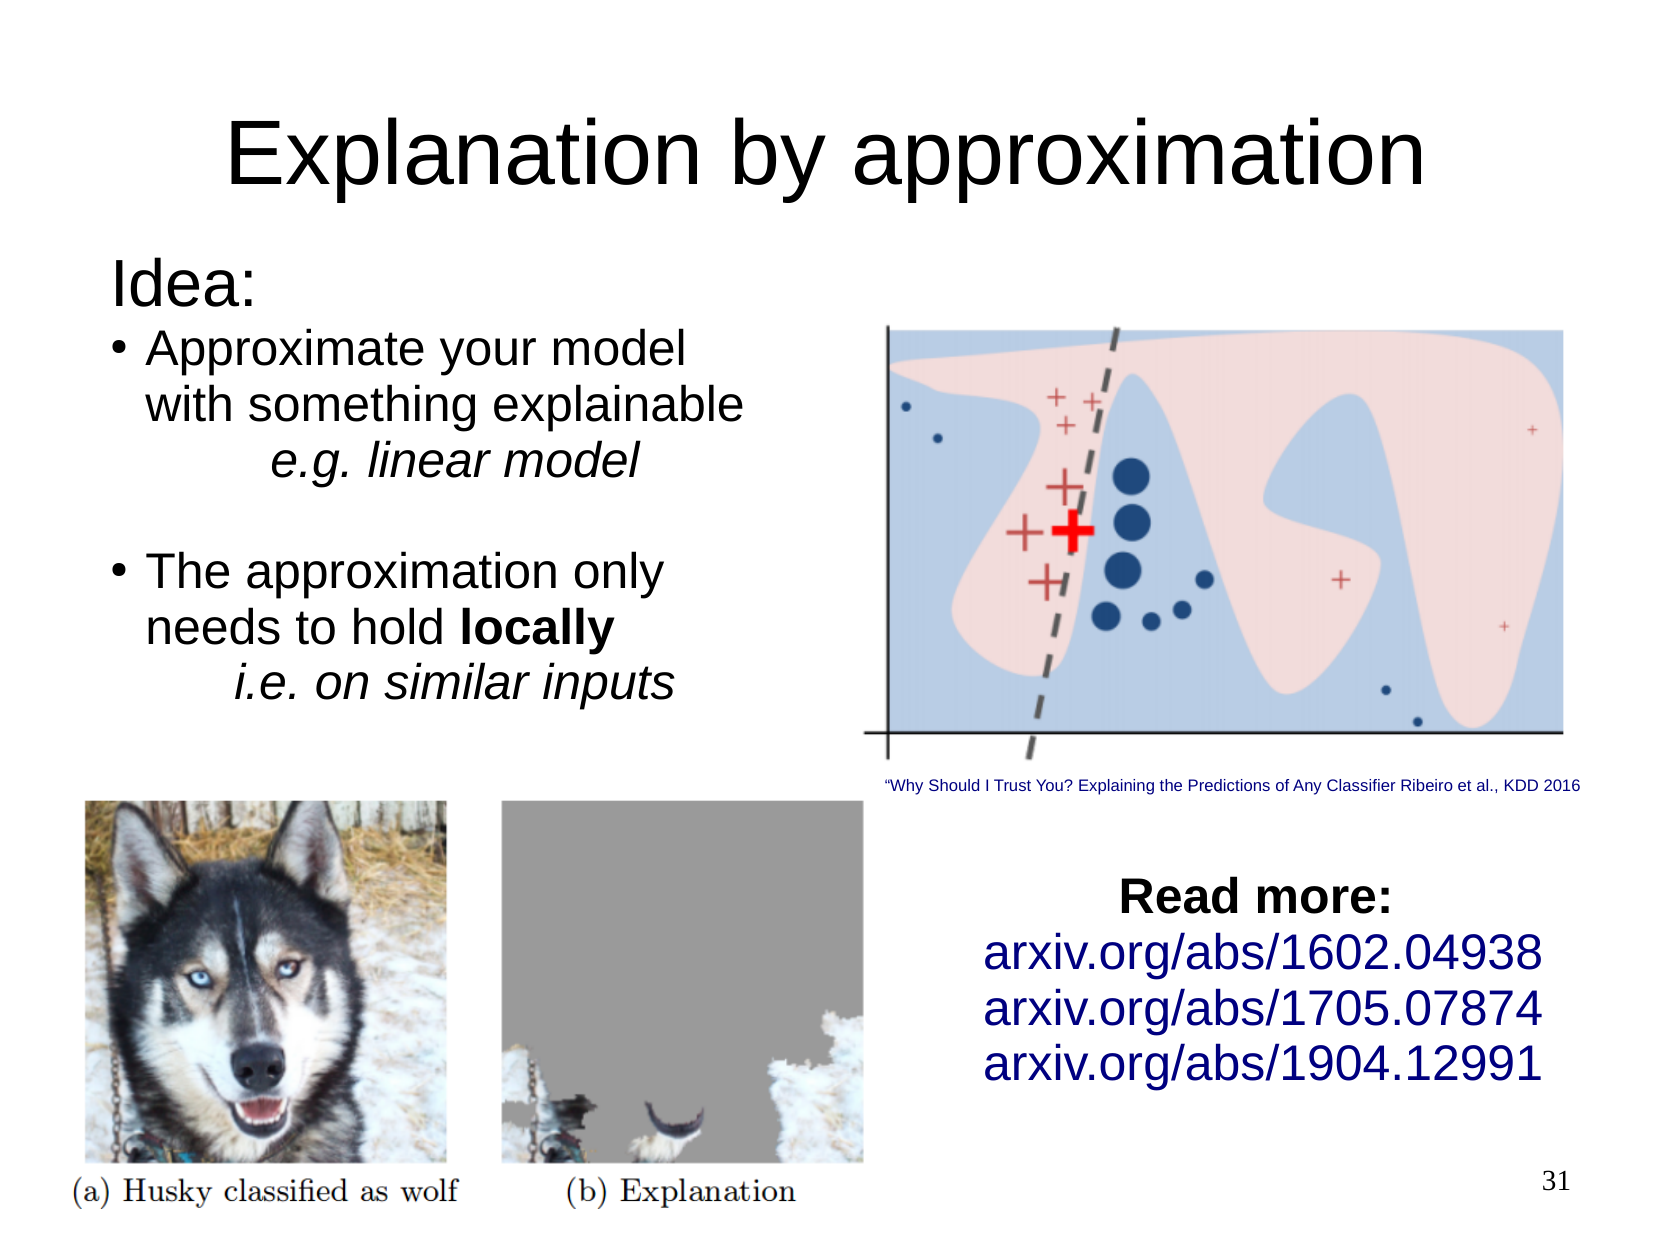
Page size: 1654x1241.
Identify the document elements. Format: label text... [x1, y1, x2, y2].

title Explanation by approximation [82, 49, 1571, 257]
text_box “Why Should I Trust You? Explaining the Predictions of Any Classifier Ribeiro et al., KDD 2016 [870, 768, 1606, 826]
text_box Read more: arxiv.org/abs/1602.04938 arxiv.org/abs/1705.07874 arxiv.org/abs/1904.12991 [920, 861, 1606, 1179]
subtitle Idea: Approximate your model with something explainable e.g. linear model The approximation only needs to hold locally i.e. on similar inputs [109, 180, 766, 776]
picture [843, 299, 1587, 769]
picture [64, 794, 875, 1209]
